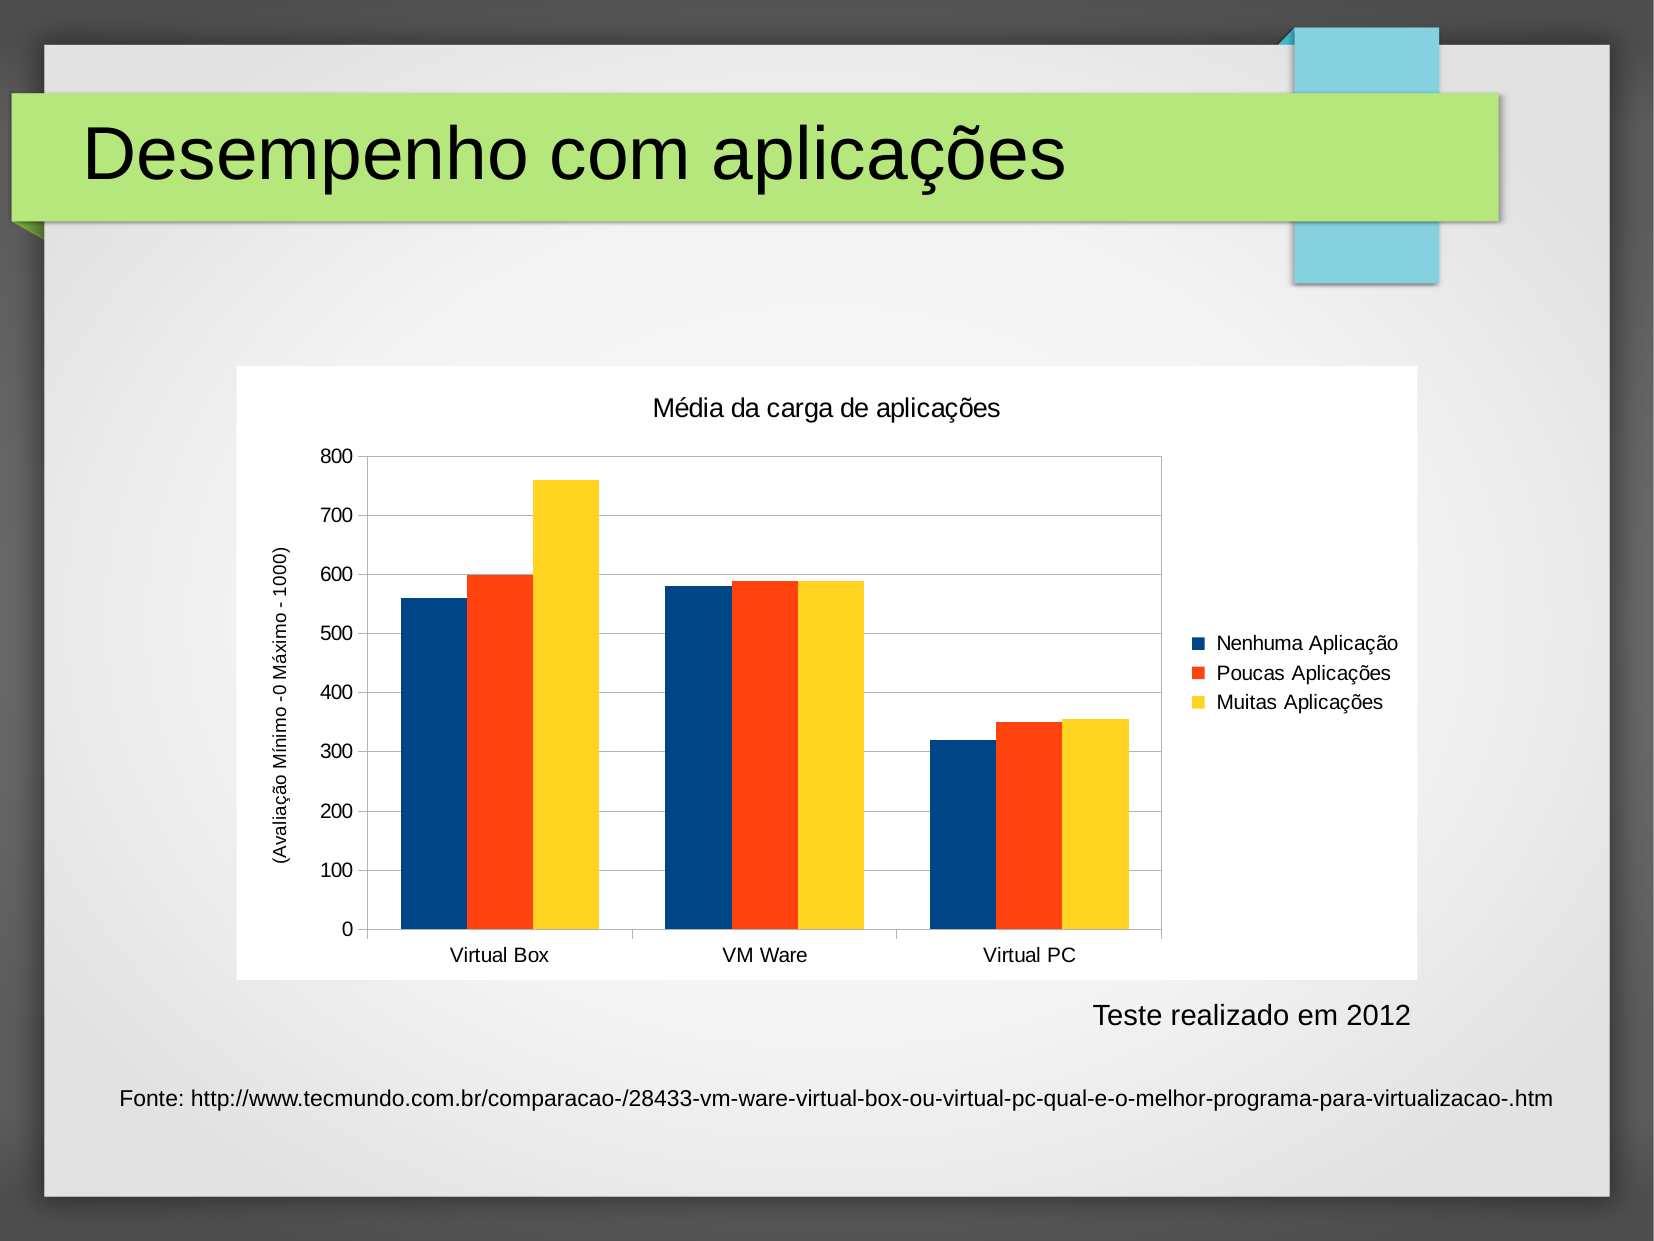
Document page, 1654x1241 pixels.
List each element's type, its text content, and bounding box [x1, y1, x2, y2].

chart [236, 366, 1418, 980]
title Desempenho com aplicações [82, 94, 1264, 213]
text_box Teste realizado em 2012 [1077, 992, 1427, 1040]
picture [0, 0, 1654, 1241]
text_box Fonte: http://www.tecmundo.com.br/comparacao-/28433-vm-ware-virtual-box-ou-virtual-pc-qual-e-o-melhor-programa-para-virtualizacao-.htm [104, 1078, 1570, 1119]
